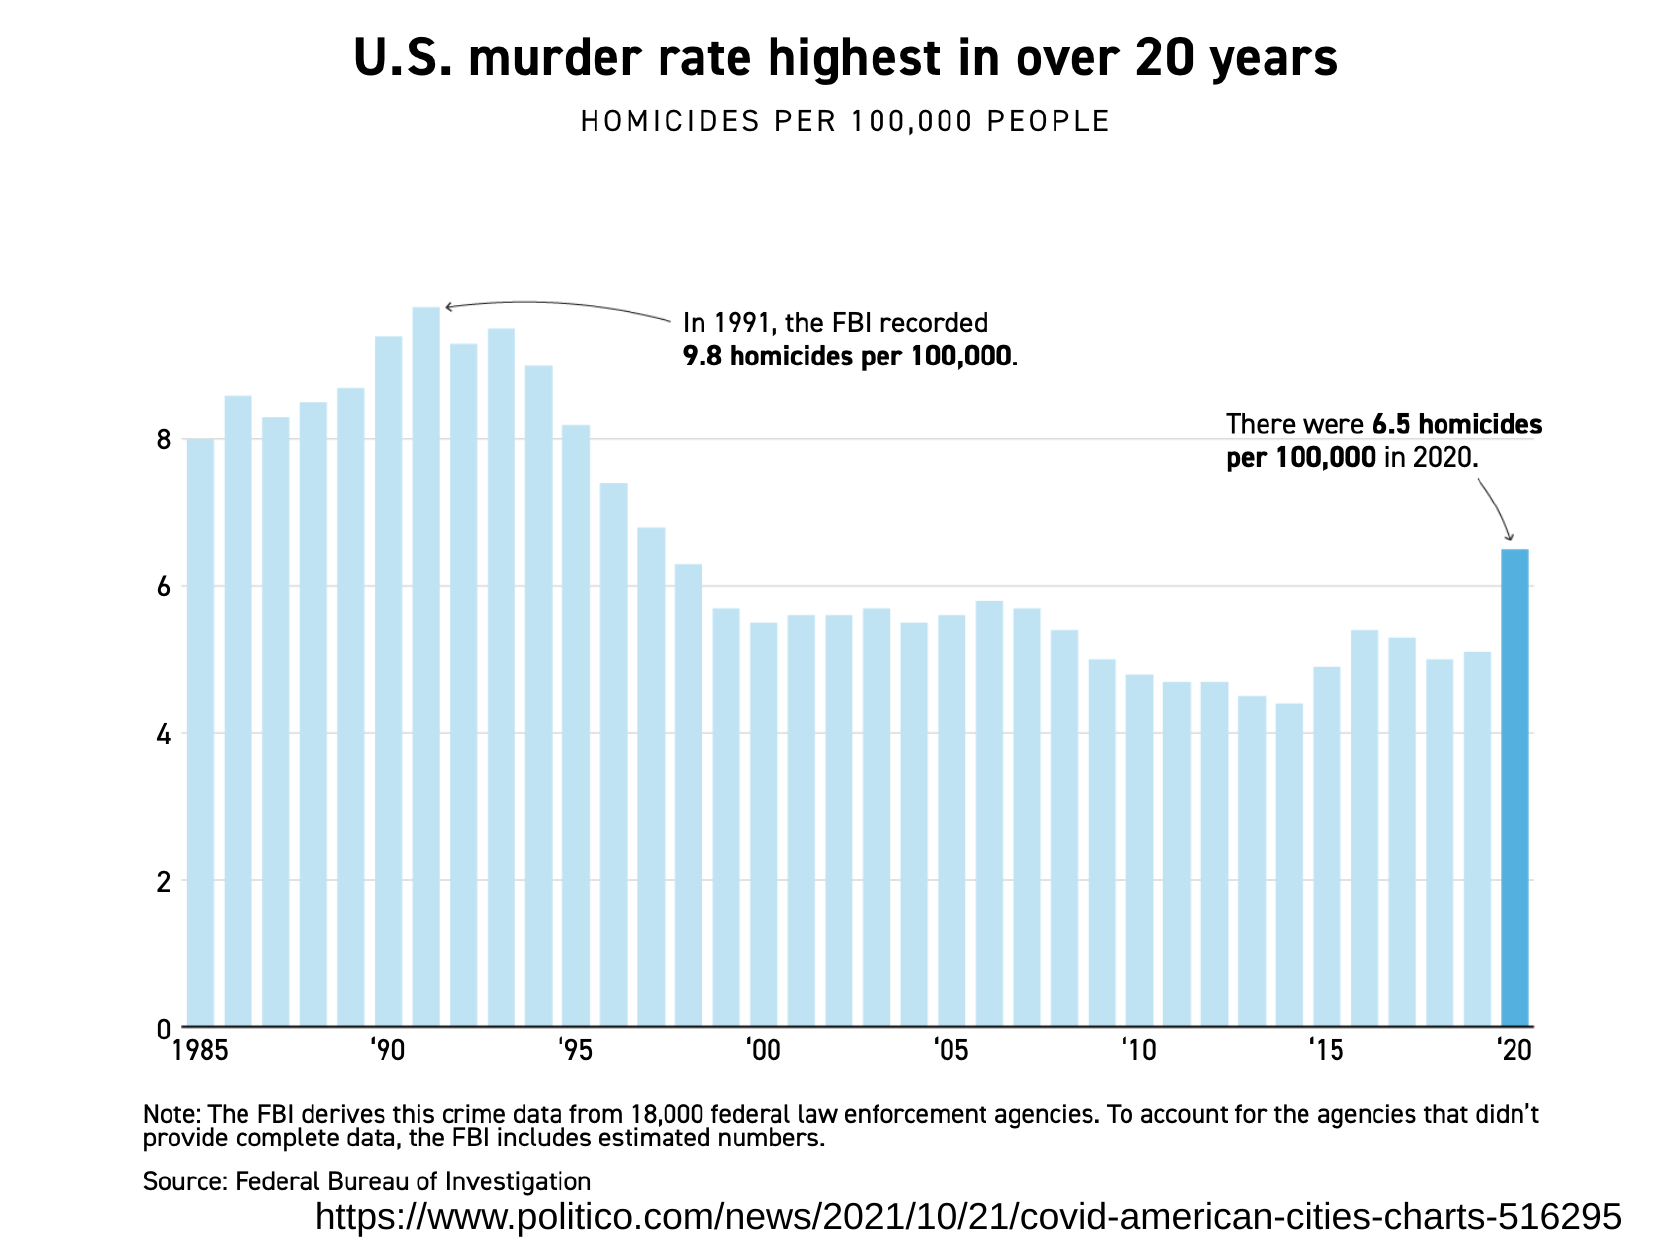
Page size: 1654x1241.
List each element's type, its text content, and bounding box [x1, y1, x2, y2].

picture [65, 0, 1621, 1214]
text_box https://www.politico.com/news/2021/10/21/covid-american-cities-charts-516295 [300, 1188, 1643, 1241]
